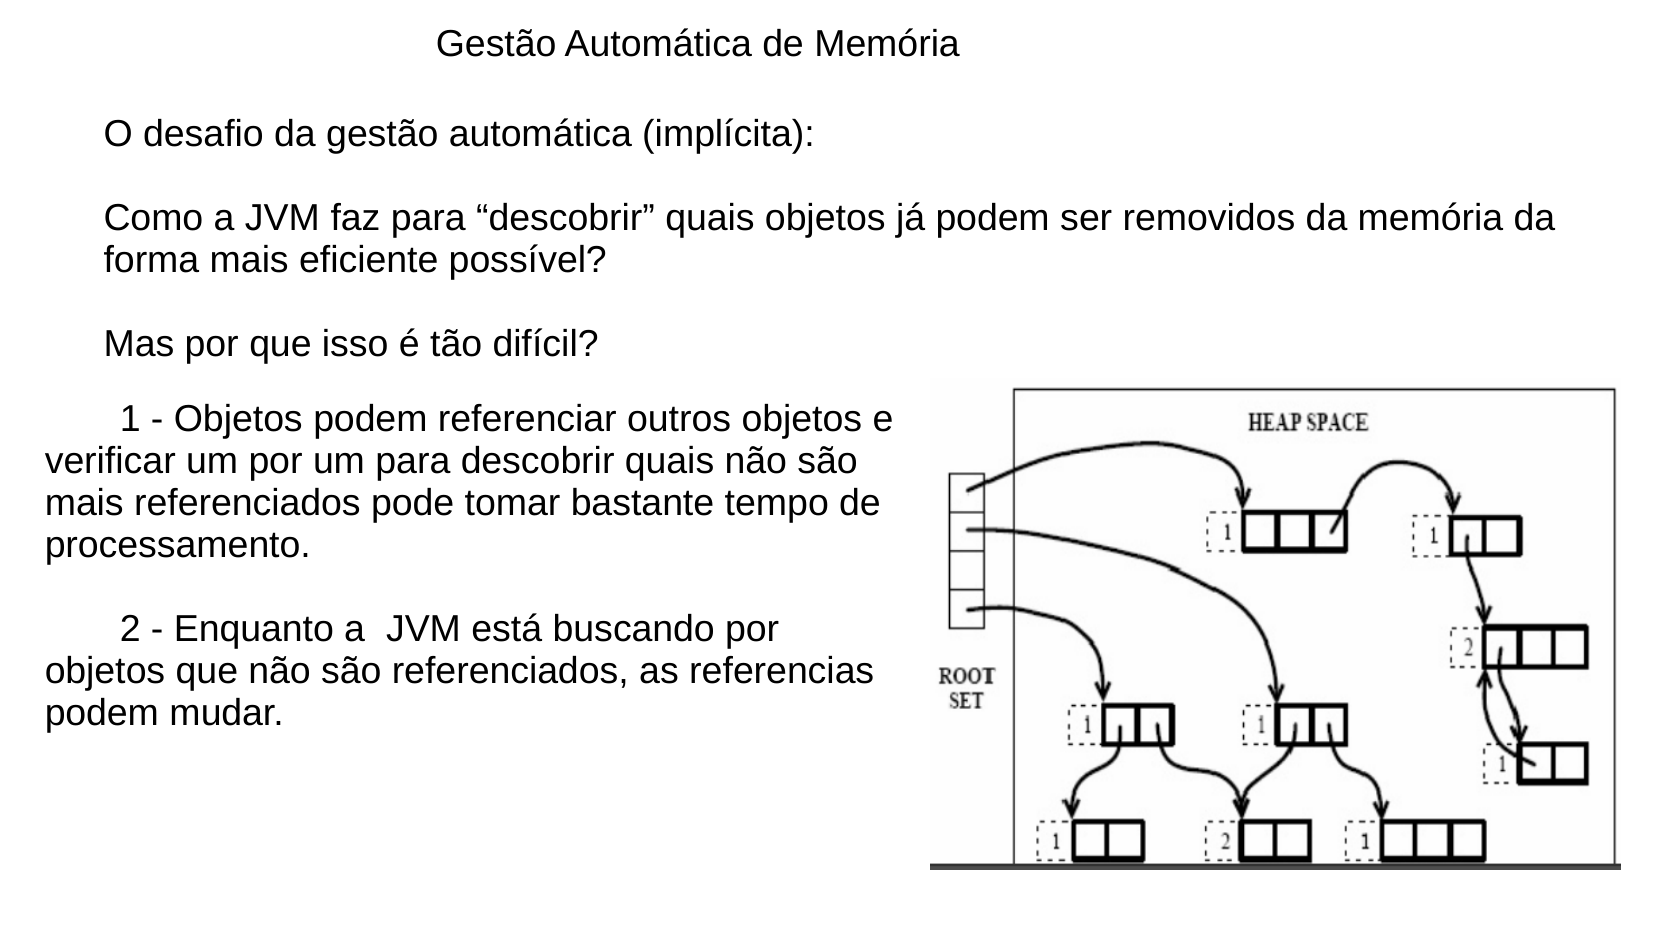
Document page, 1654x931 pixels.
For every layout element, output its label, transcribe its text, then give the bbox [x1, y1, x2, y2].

text_box 1 - Objetos podem referenciar outros objetos e verificar um por um para descobrir quais não são mais referenciados pode tomar bastante tempo de processamento. 2 - Enquanto a JVM está buscando por objetos que não são referenciados, as referencias podem mudar. [30, 390, 910, 871]
text_box O desafio da gestão automática (implícita): Como a JVM faz para “descobrir” quais objetos já podem ser removidos da memória da forma mais eficiente possível? Mas por que isso é tão difícil? [88, 105, 1621, 456]
picture [930, 344, 1621, 871]
text_box Gestão Automática de Memória [421, 15, 976, 72]
